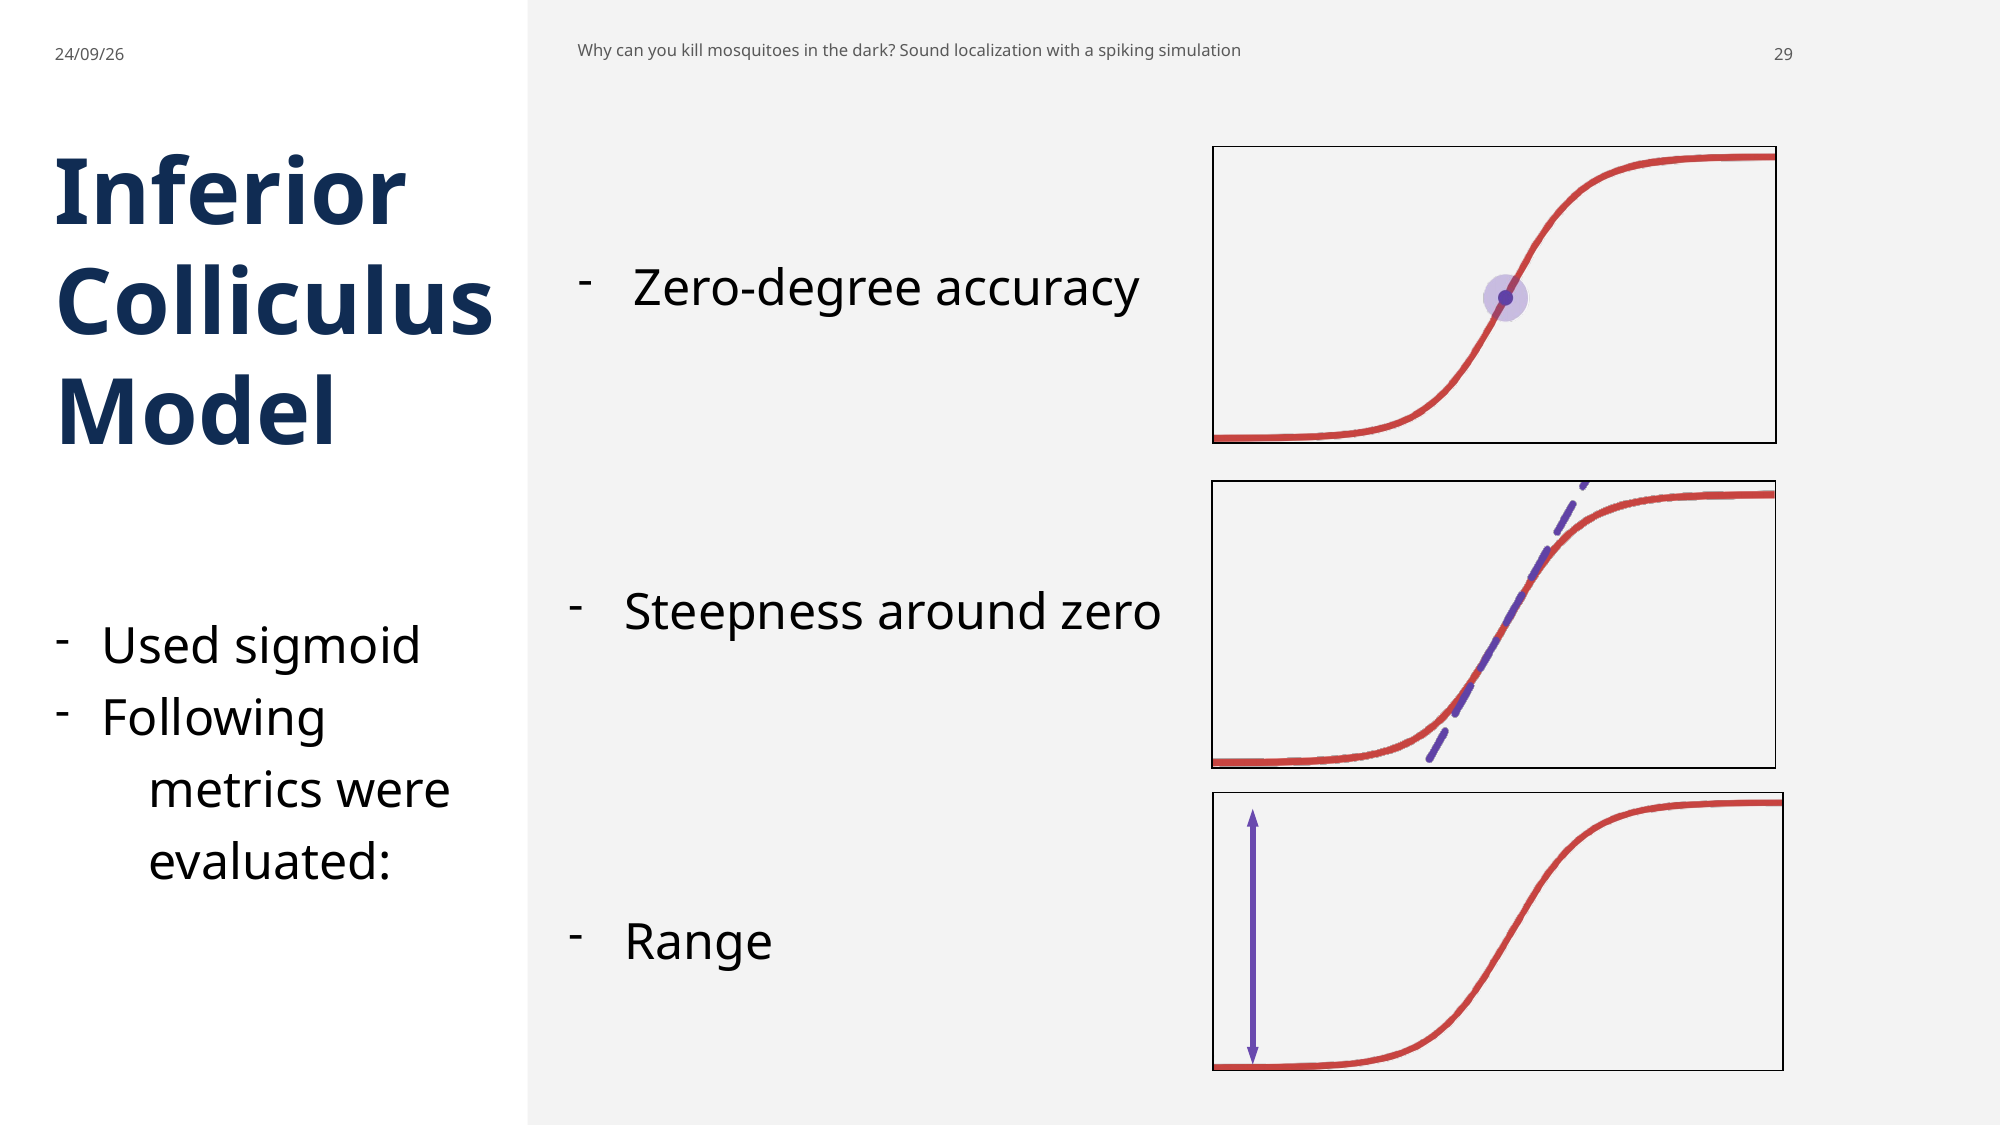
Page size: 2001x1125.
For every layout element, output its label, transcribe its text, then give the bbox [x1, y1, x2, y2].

slide_number [54, 6, 514, 67]
picture [1213, 147, 1776, 443]
text_box Range [553, 889, 1004, 973]
picture [1212, 481, 1775, 768]
text_box Steepness around zero [553, 560, 1183, 644]
list Zero-degree accuracy [577, 243, 1183, 346]
slide_number [1774, 6, 1946, 67]
footer Why can you kill mosquitoes in the dark? Sound localization with a spiking simulation [577, 0, 1253, 60]
list Used sigmoid Following metrics were evaluated: [54, 601, 508, 1065]
title Inferior Colliculus Model [54, 132, 529, 486]
picture [1213, 793, 1783, 1070]
